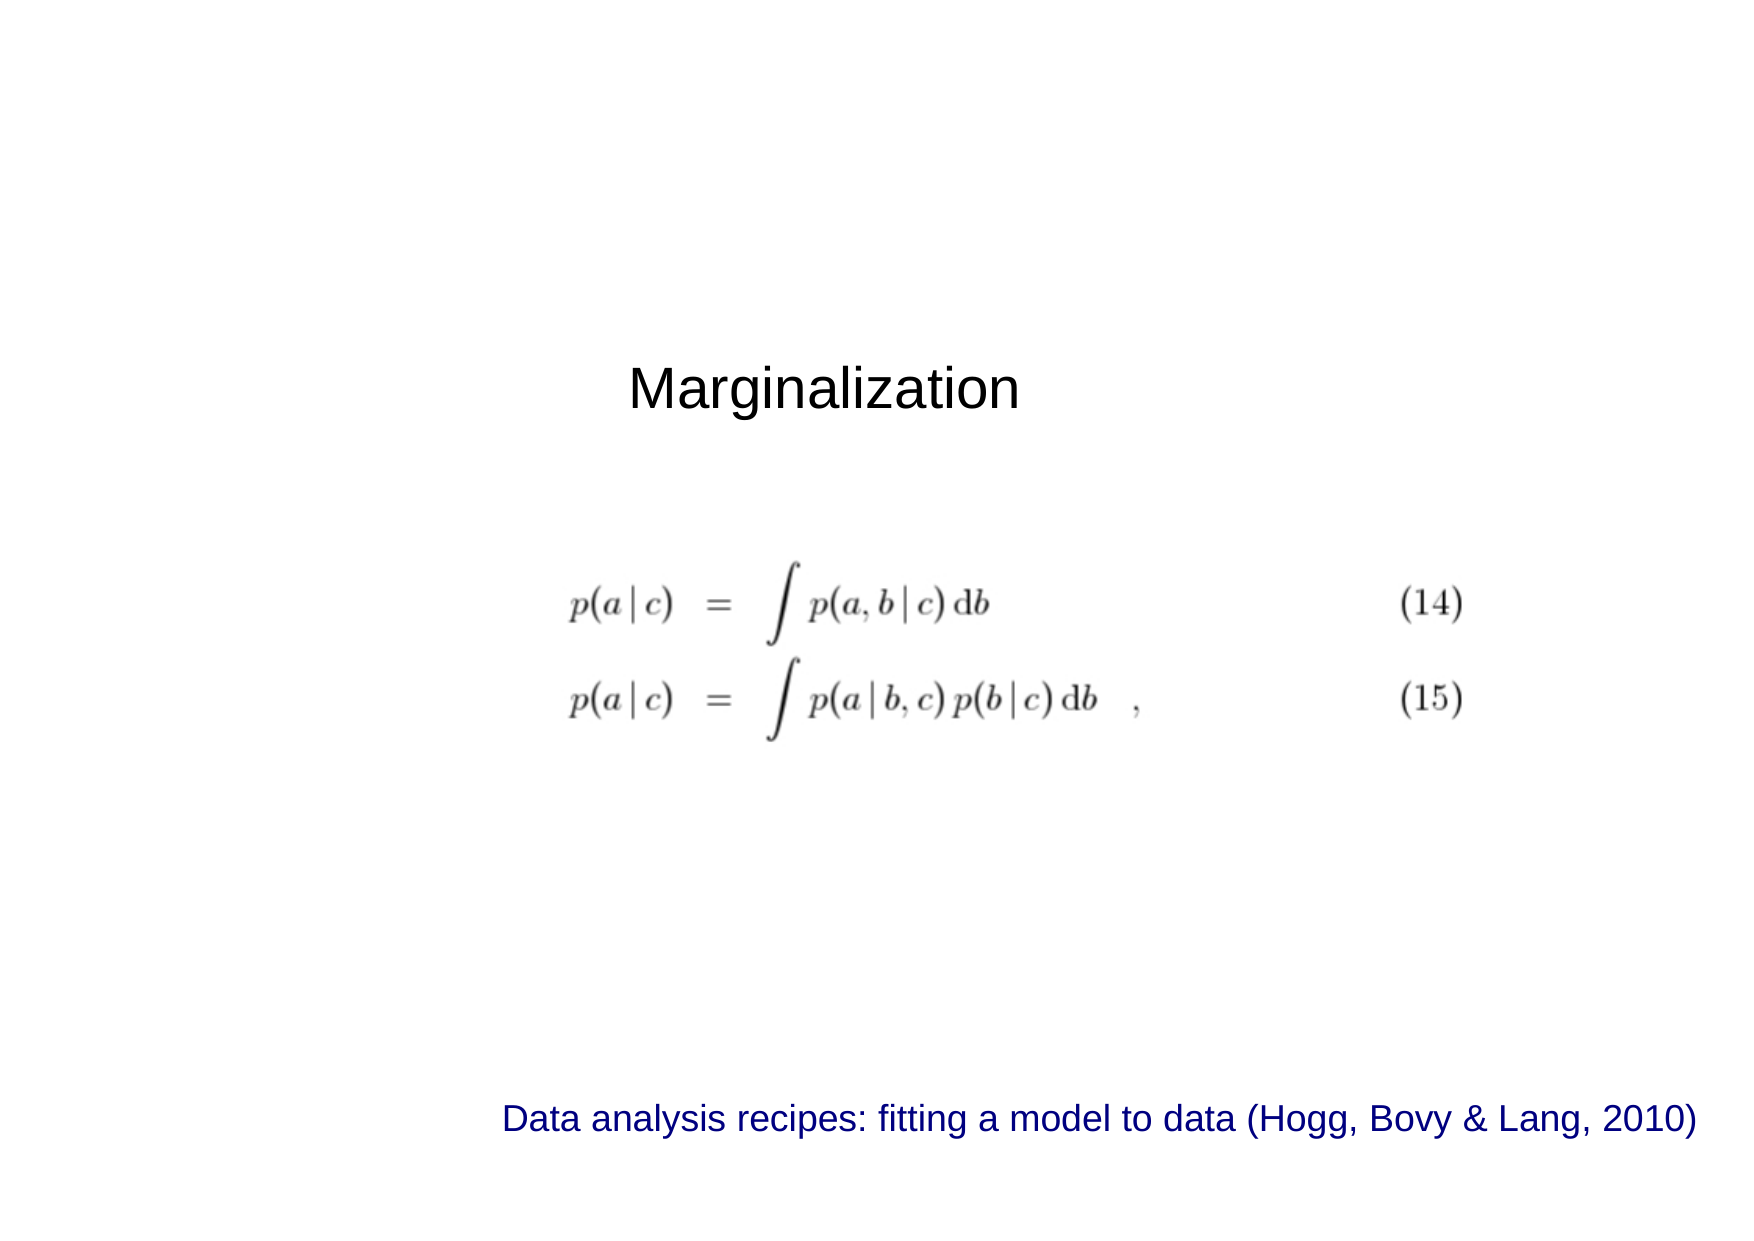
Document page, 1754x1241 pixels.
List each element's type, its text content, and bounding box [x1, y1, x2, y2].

picture [199, 537, 1568, 753]
text_box Marginalization [614, 348, 1037, 429]
text_box Data analysis recipes: fitting a model to data (Hogg, Bovy & Lang, 2010) [487, 1089, 1713, 1147]
